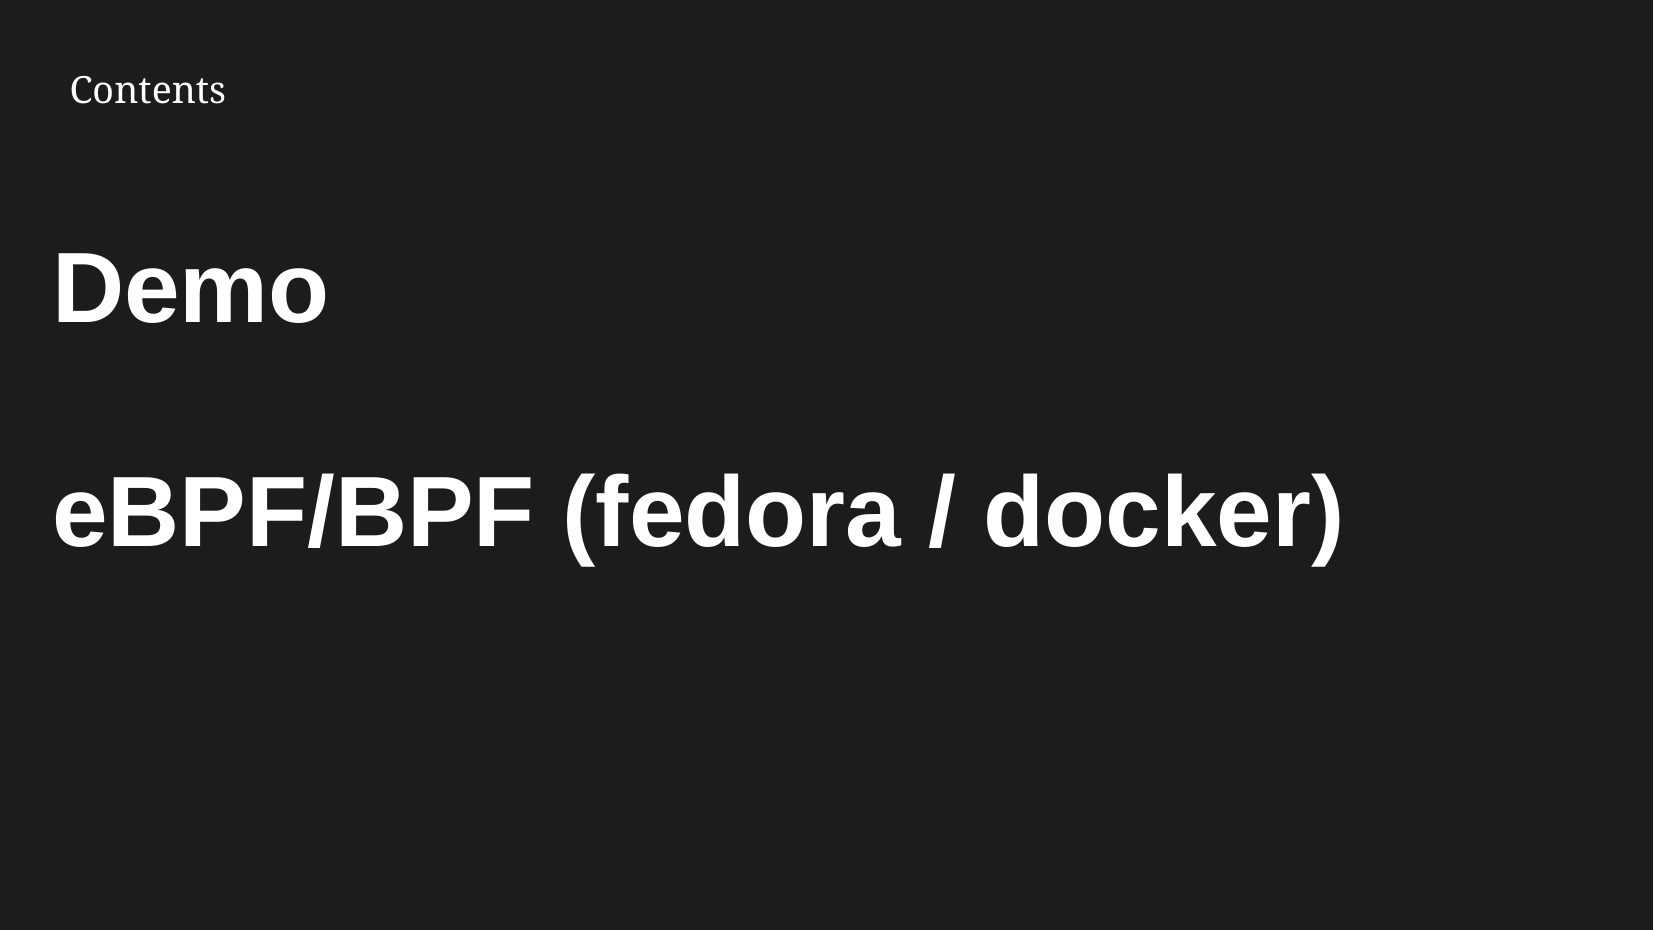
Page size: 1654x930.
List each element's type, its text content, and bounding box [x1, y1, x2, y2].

text_box Demo eBPF/BPF (fedora / docker) [37, 225, 1651, 911]
text_box Contents [54, 56, 451, 113]
